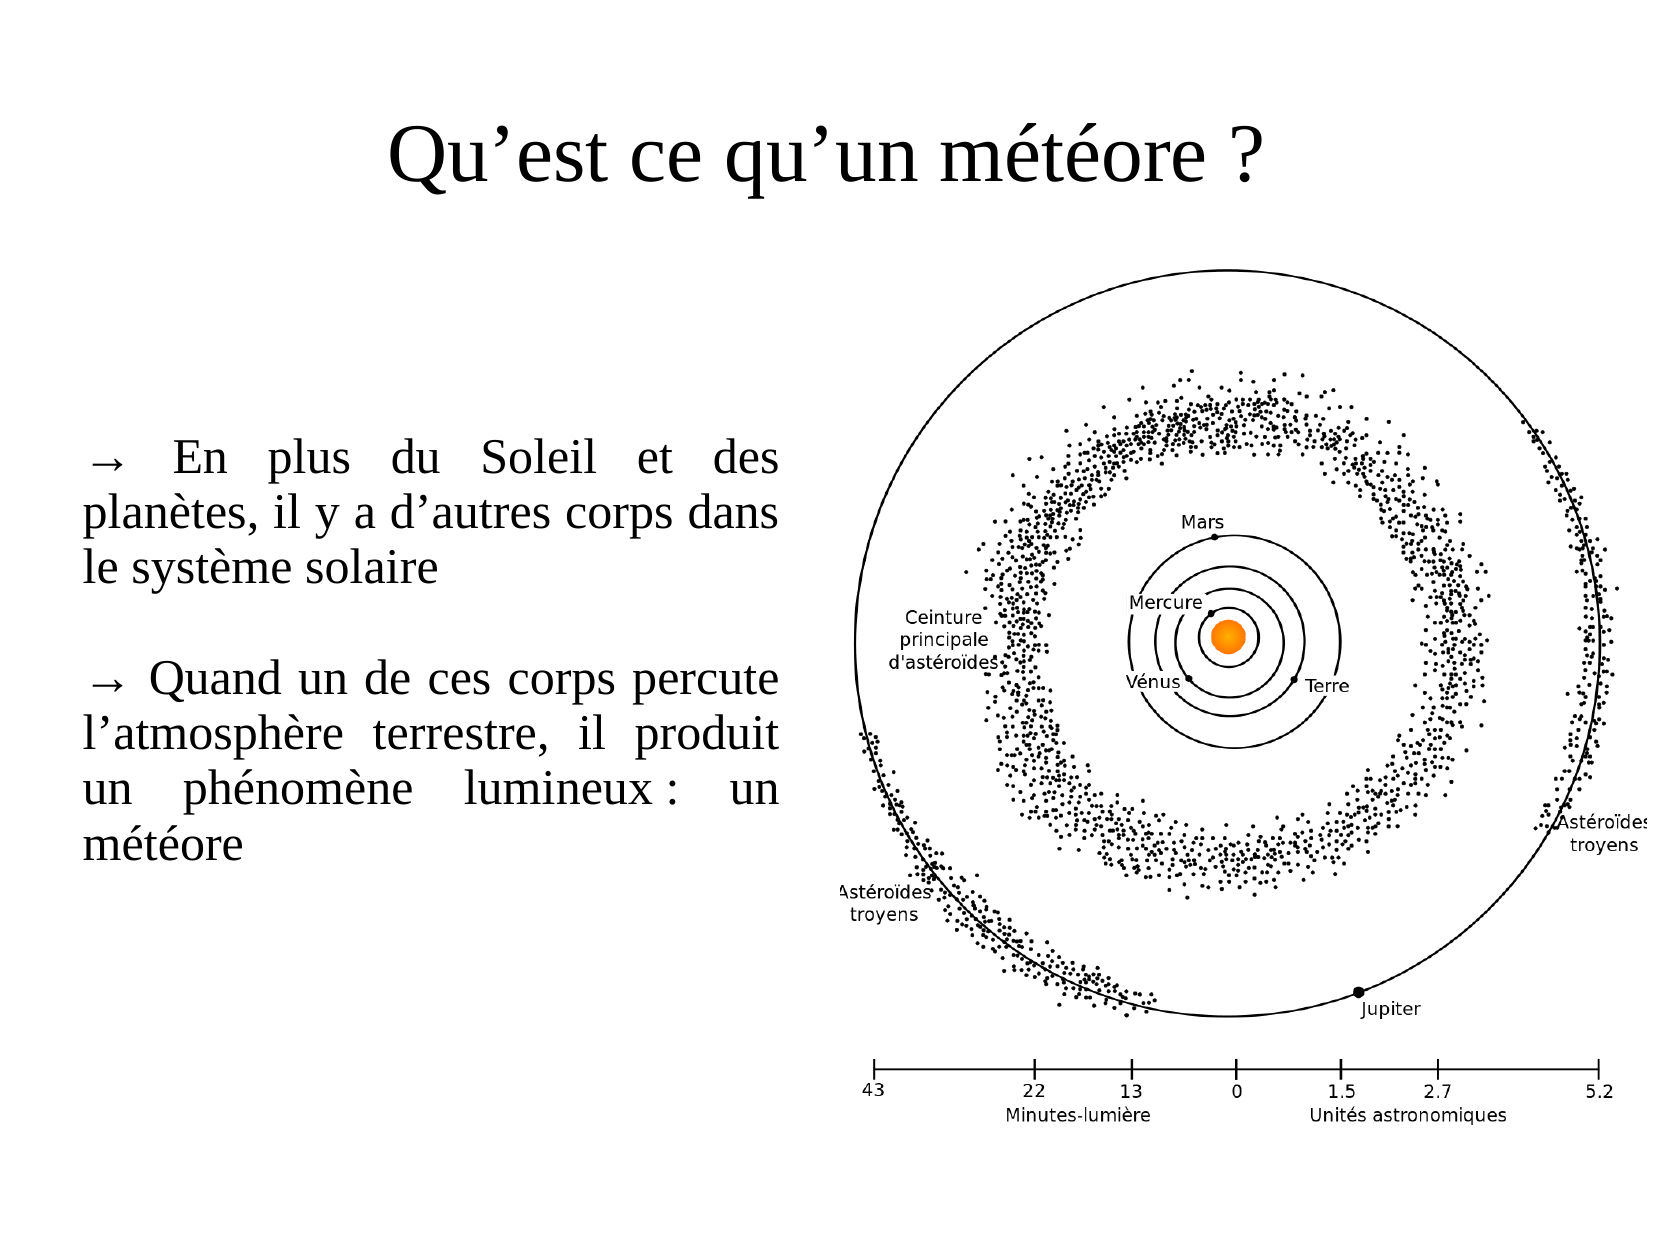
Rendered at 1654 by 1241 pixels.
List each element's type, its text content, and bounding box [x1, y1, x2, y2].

title Qu’est ce qu’un météore ? [82, 49, 1571, 257]
picture [840, 269, 1647, 1126]
subtitle → En plus du Soleil et des planètes, il y a d’autres corps dans le système solaire → Quand un de ces corps percute l’atmosphère terrestre, il produit un phénomène lumineux : un météore [82, 290, 781, 1010]
